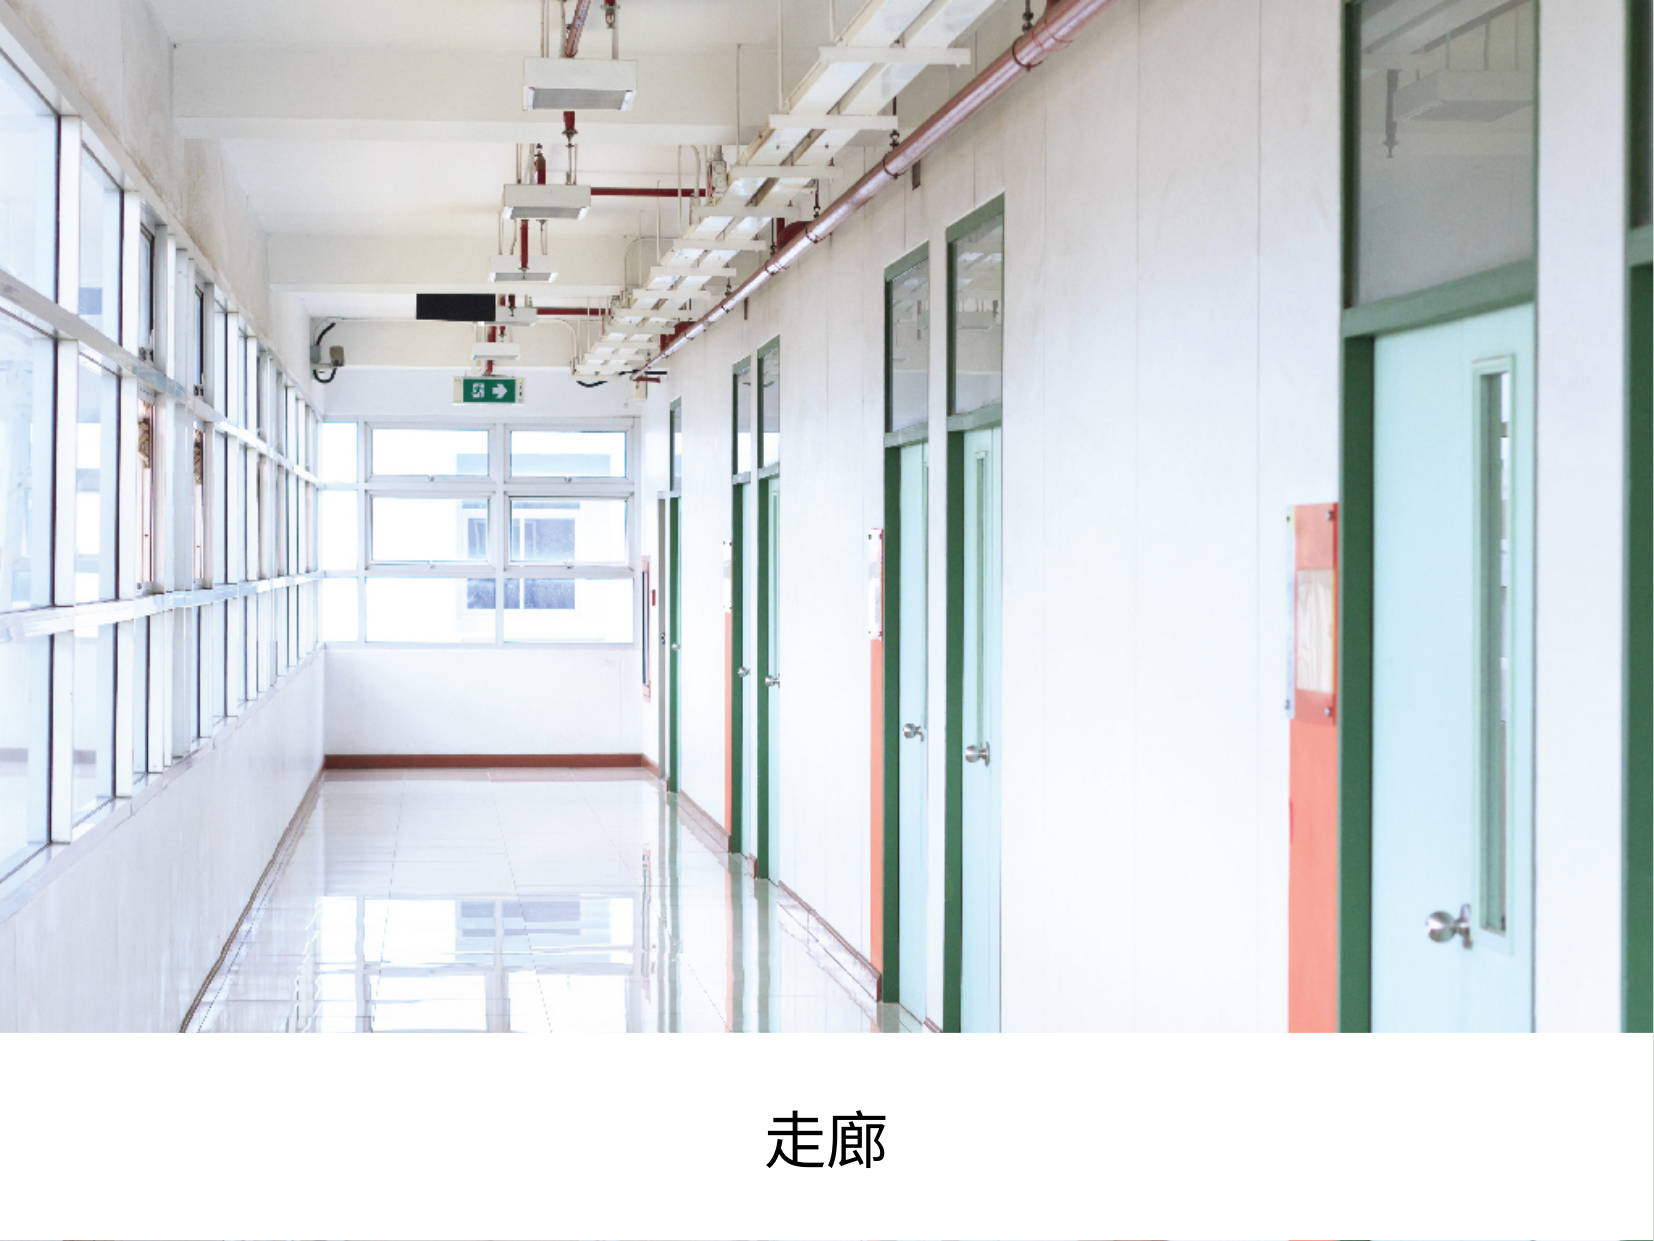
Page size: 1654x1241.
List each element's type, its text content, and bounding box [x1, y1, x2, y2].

title 走廊 [0, 1032, 1654, 1241]
picture [0, 0, 1654, 1032]
